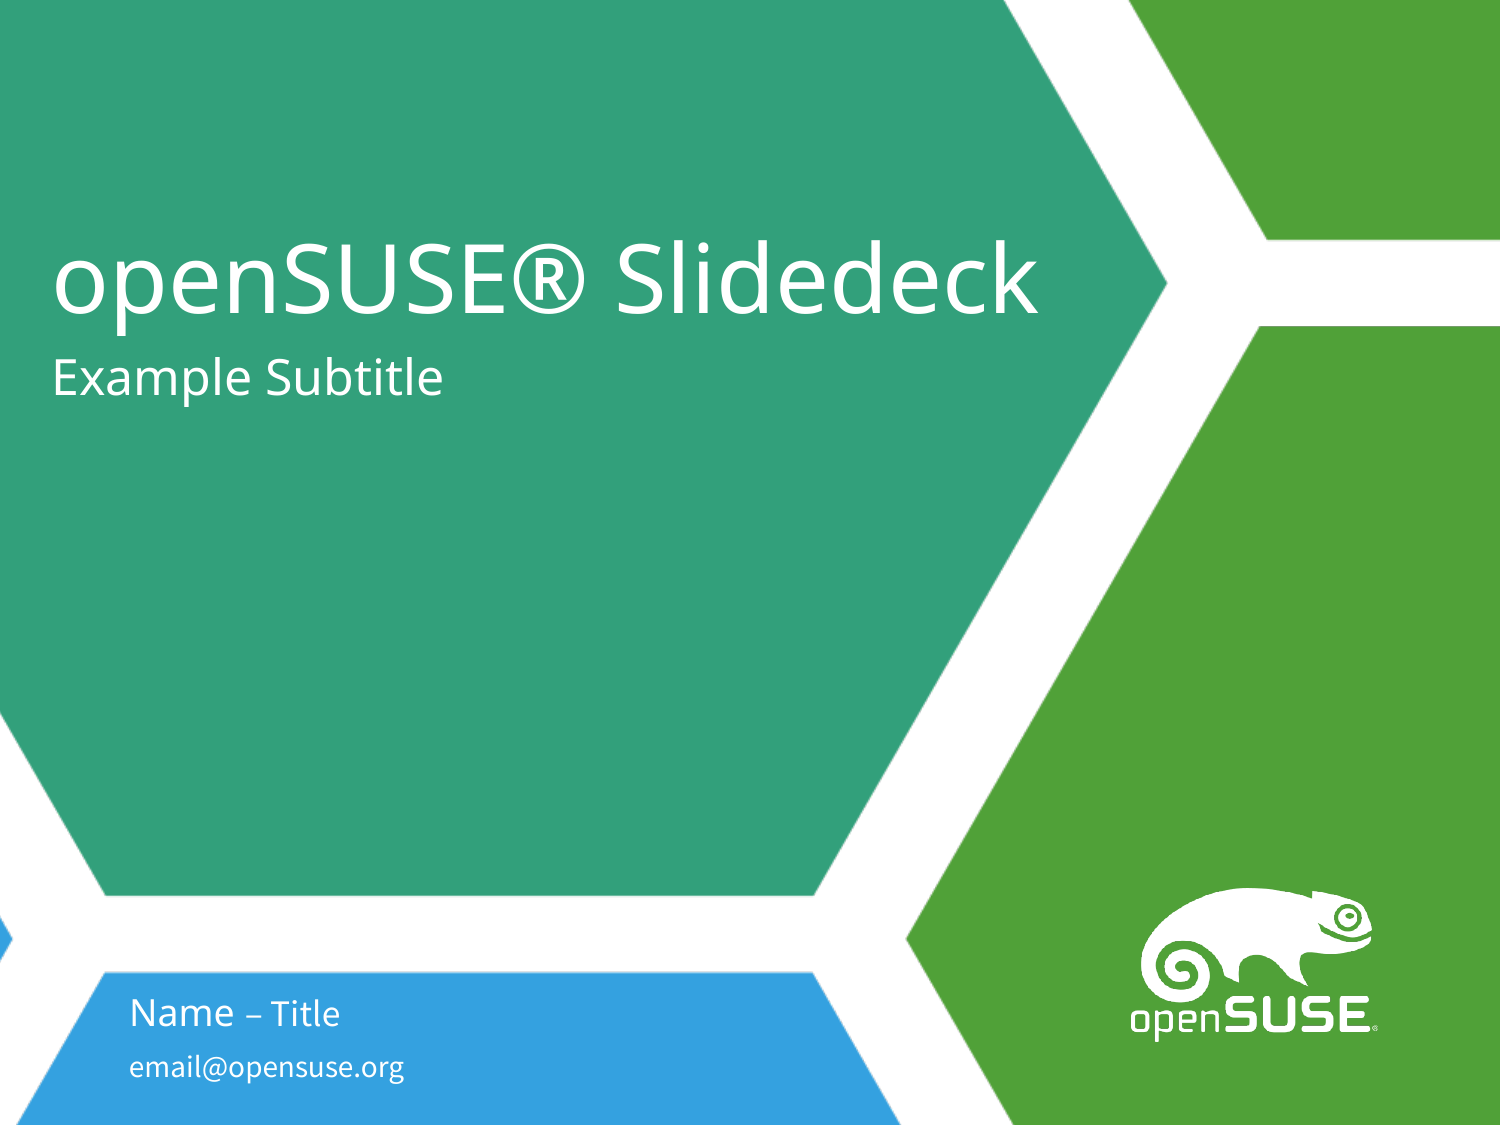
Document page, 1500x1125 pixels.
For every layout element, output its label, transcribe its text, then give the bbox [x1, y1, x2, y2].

list Name – Title email@opensuse.org [126, 986, 751, 1125]
title openSUSE® Slidedeck Example Subtitle [51, 136, 1101, 410]
picture [0, 0, 1500, 1125]
